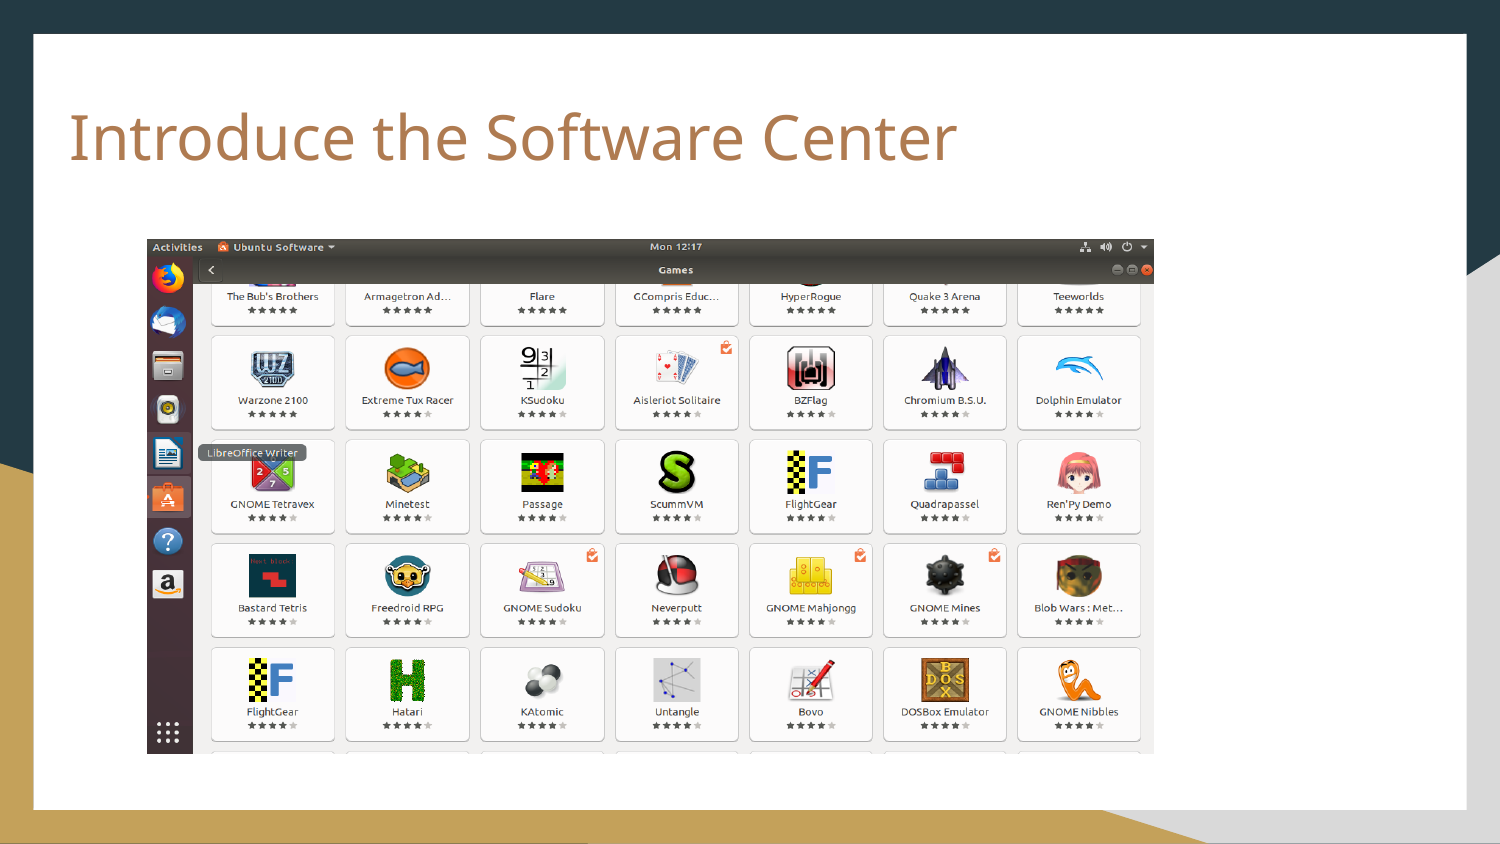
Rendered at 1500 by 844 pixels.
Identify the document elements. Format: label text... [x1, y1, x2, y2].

picture [147, 239, 1154, 754]
title Introduce the Software Center [54, 82, 1287, 240]
